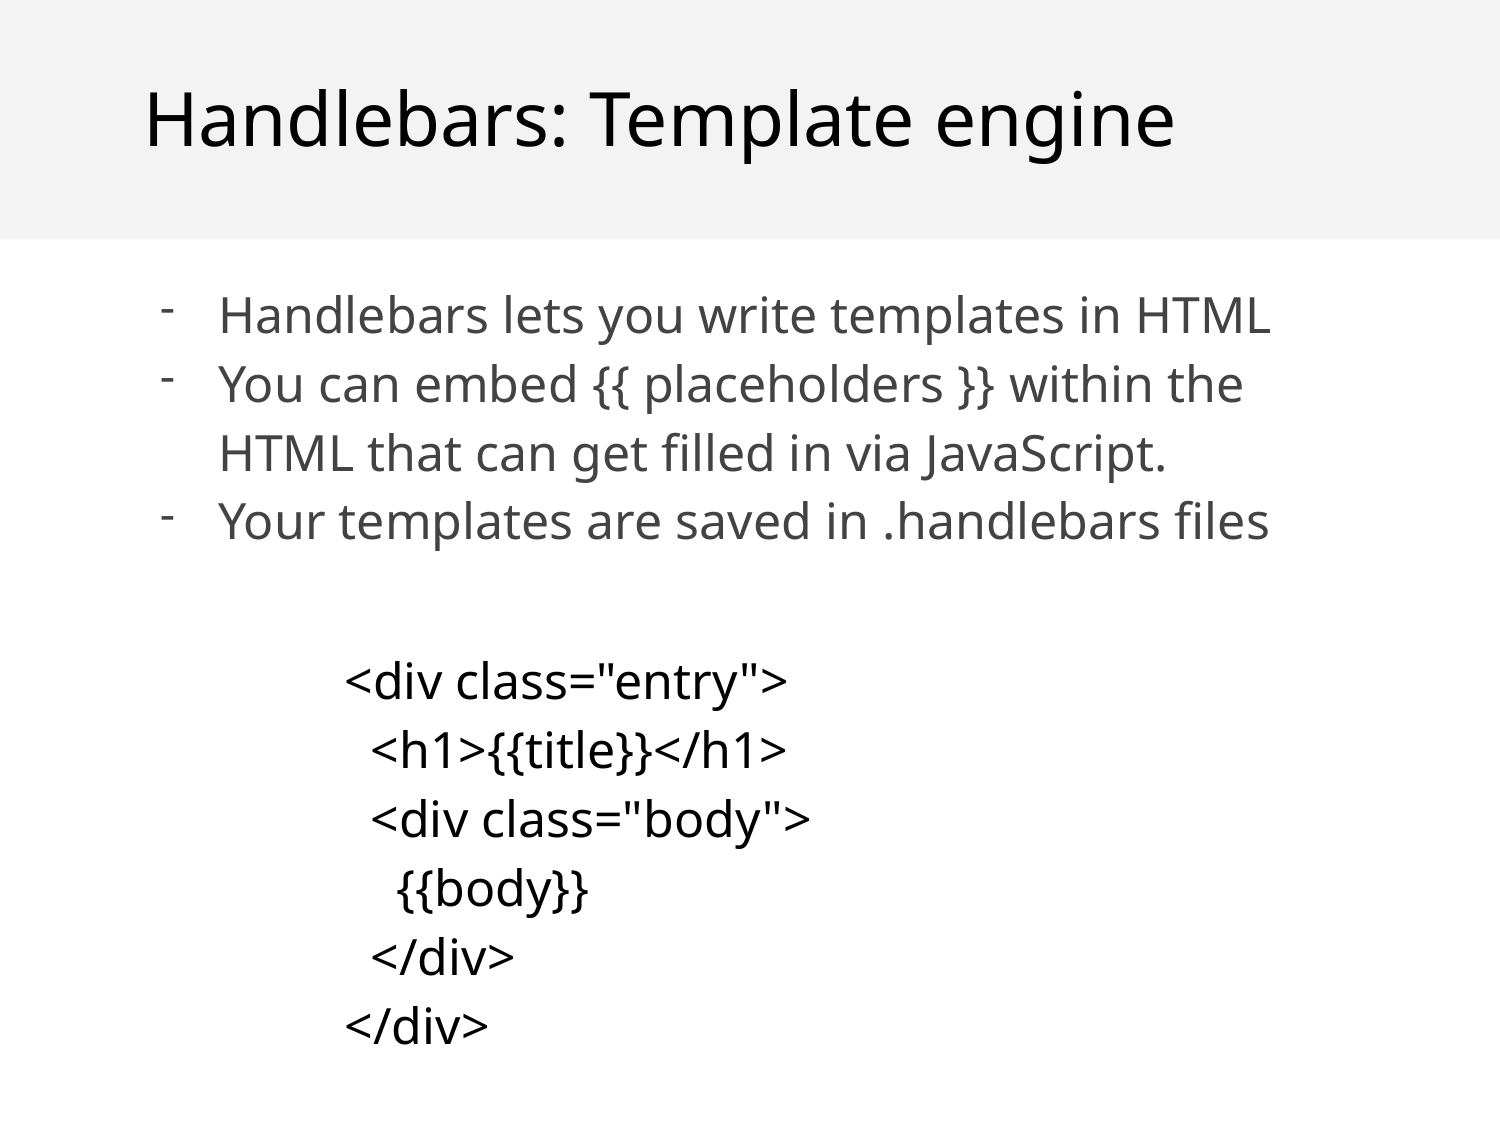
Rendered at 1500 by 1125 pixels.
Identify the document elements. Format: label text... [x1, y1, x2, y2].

list Handlebars lets you write templates in HTML You can embed {{ placeholders }} within the HTML that can get filled in via JavaScript. Your templates are saved in .handlebars files [128, 259, 1372, 599]
text_box <div class="entry"> <h1>{{title}}</h1> <div class="body"> {{body}} </div> </div> [329, 625, 1131, 1061]
title Handlebars: Template engine [128, 56, 1372, 183]
